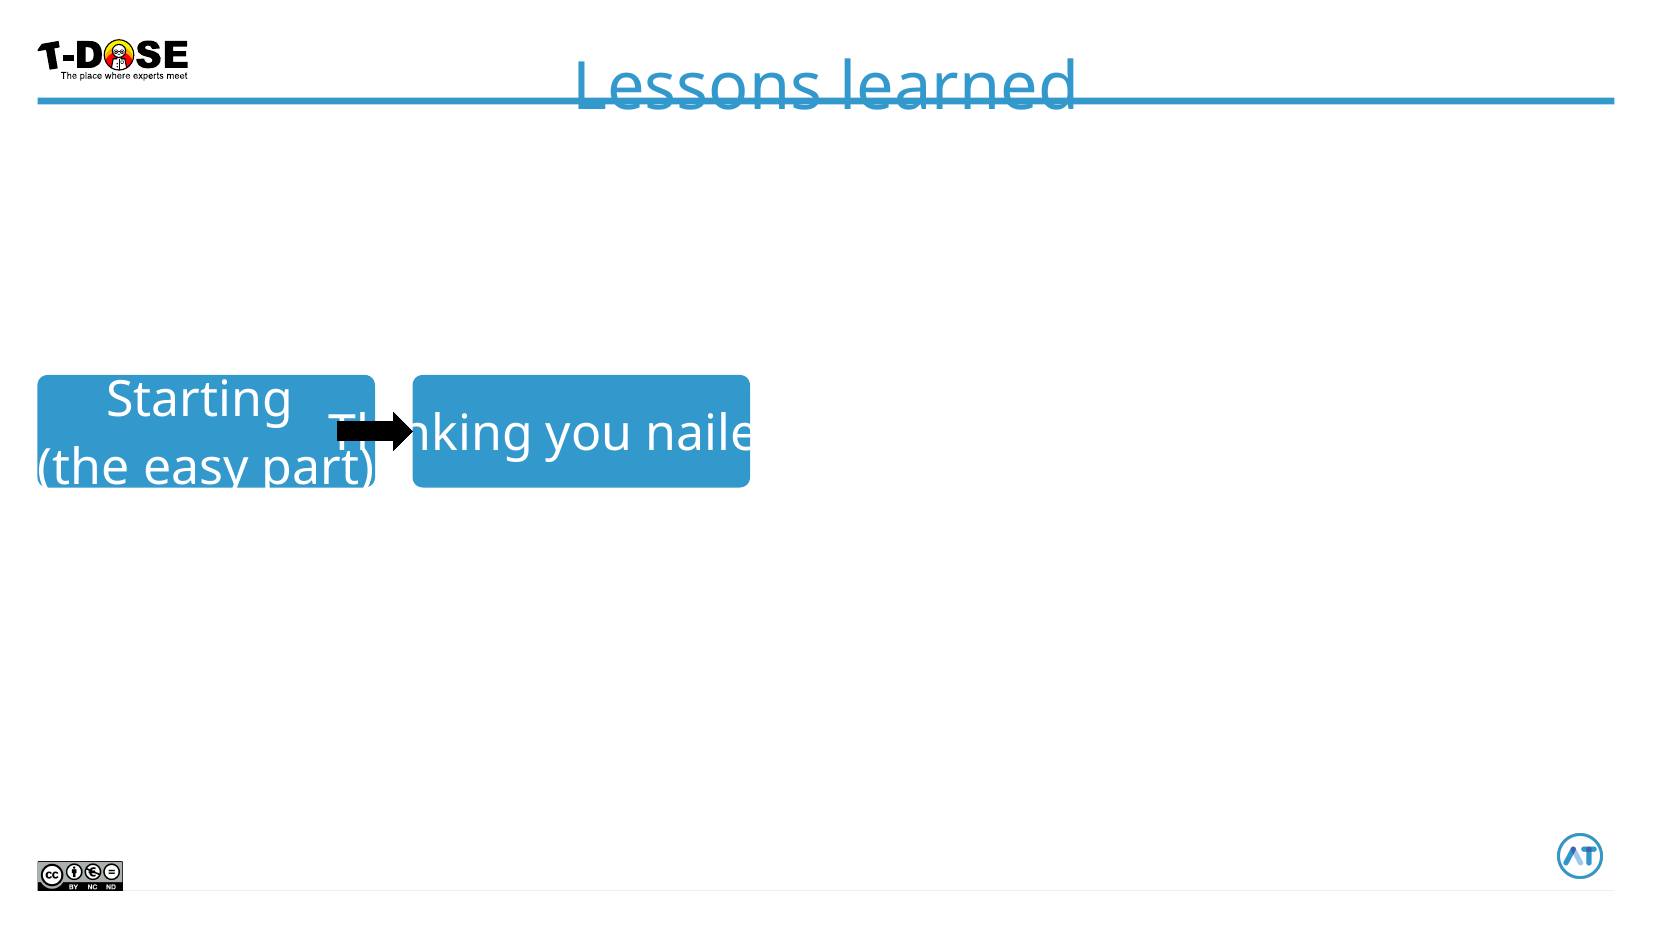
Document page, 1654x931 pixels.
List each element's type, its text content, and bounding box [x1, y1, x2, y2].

picture [37, 861, 123, 891]
text_box Starting (the easy part) [365, 441, 376, 487]
text_box Starting (the easy part) [37, 374, 376, 488]
picture [1557, 833, 1603, 879]
text_box Thinking you nailed it [412, 374, 751, 488]
text_box Lessons learned [37, 38, 1615, 106]
text_box [337, 412, 413, 451]
